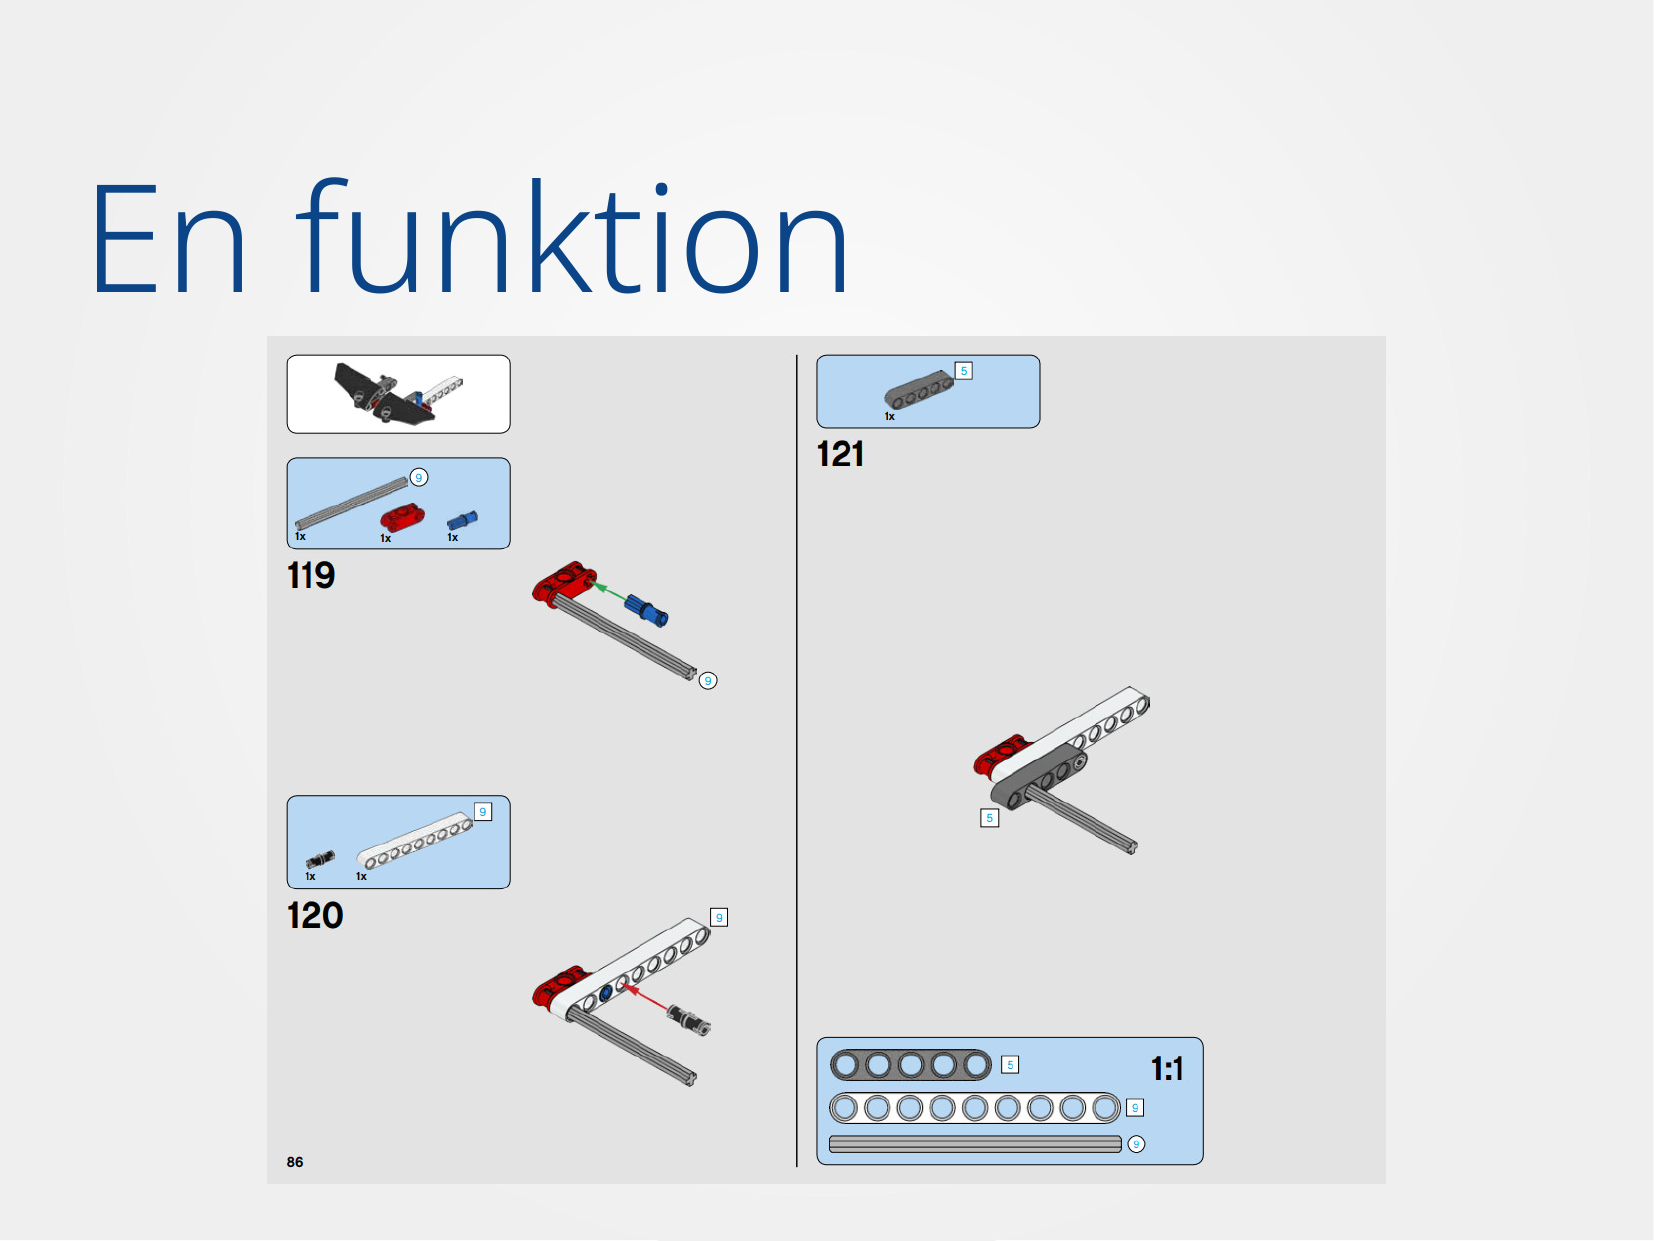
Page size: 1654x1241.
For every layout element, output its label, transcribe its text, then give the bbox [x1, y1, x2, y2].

title En funktion [82, 80, 1572, 337]
picture [267, 337, 1386, 1184]
